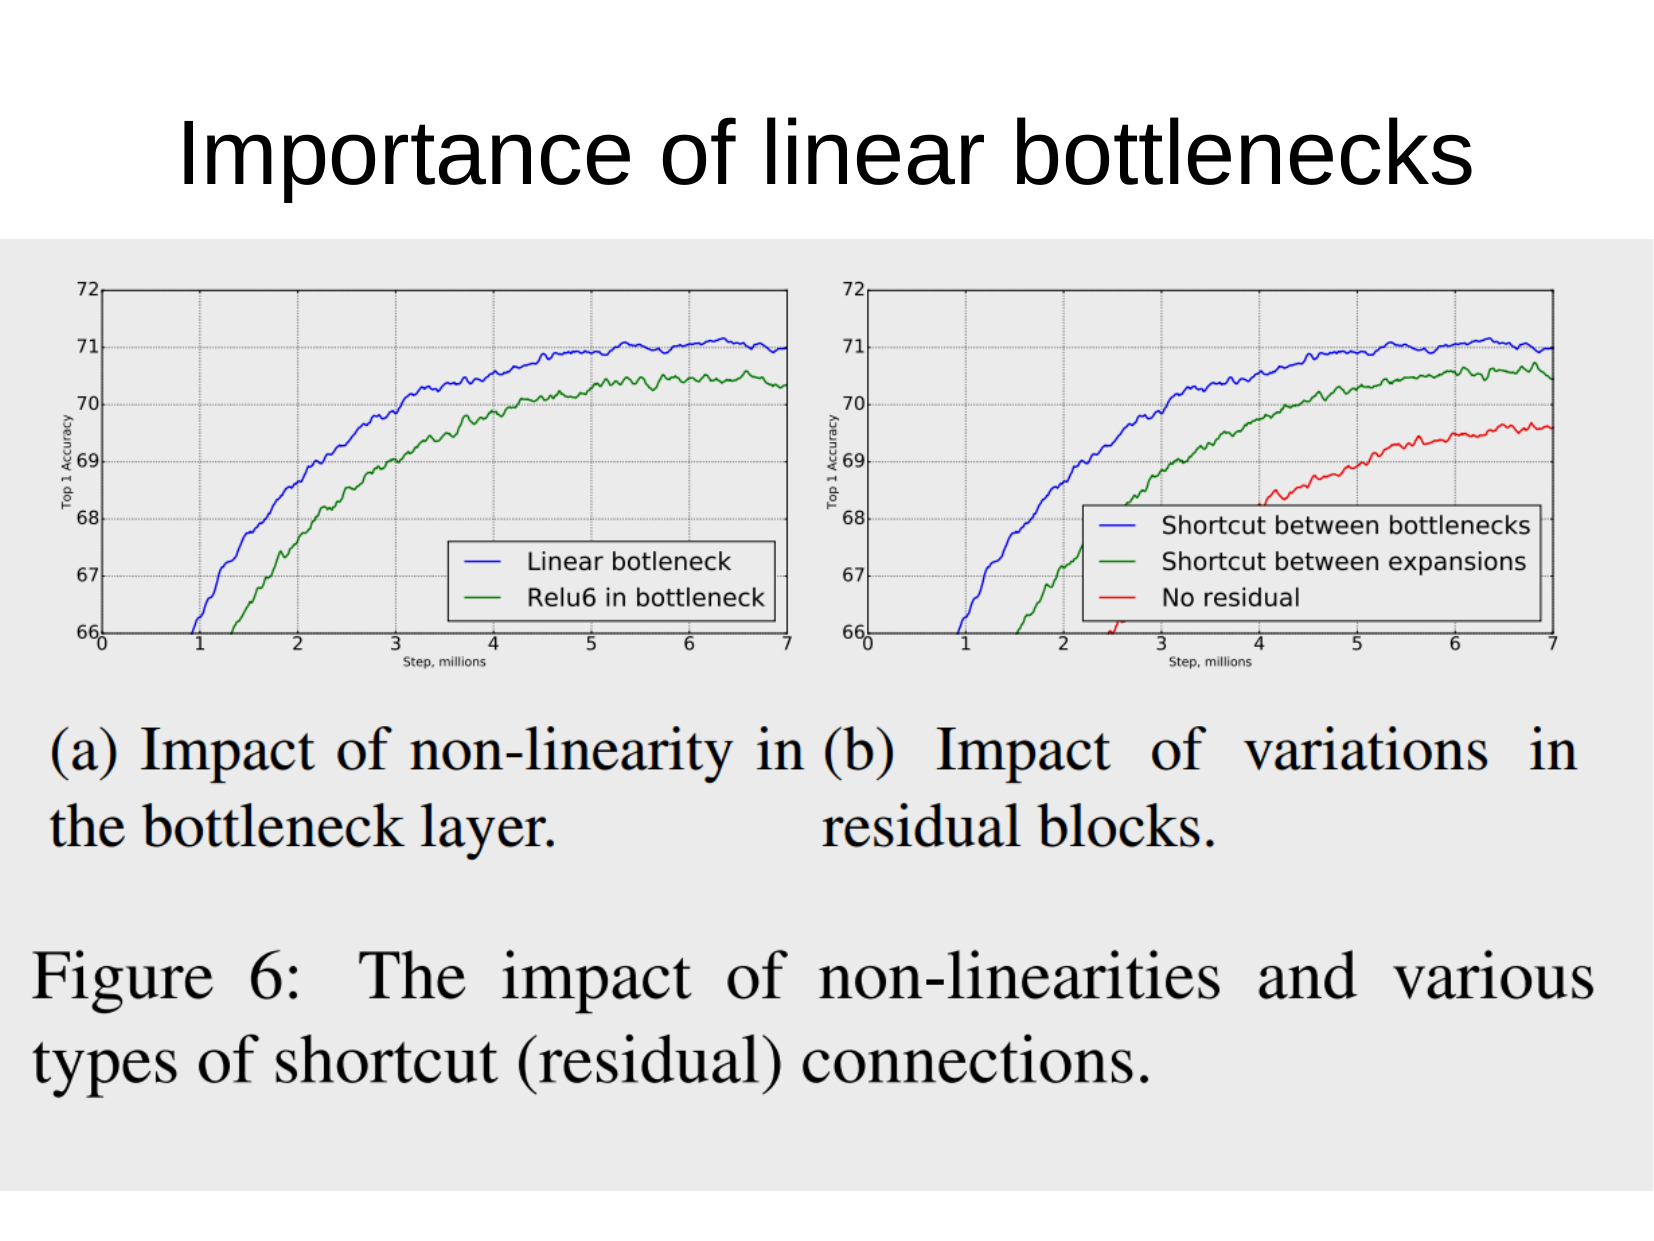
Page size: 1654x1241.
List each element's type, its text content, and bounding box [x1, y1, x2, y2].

title Importance of linear bottlenecks [82, 49, 1571, 239]
picture [0, 239, 1654, 1191]
